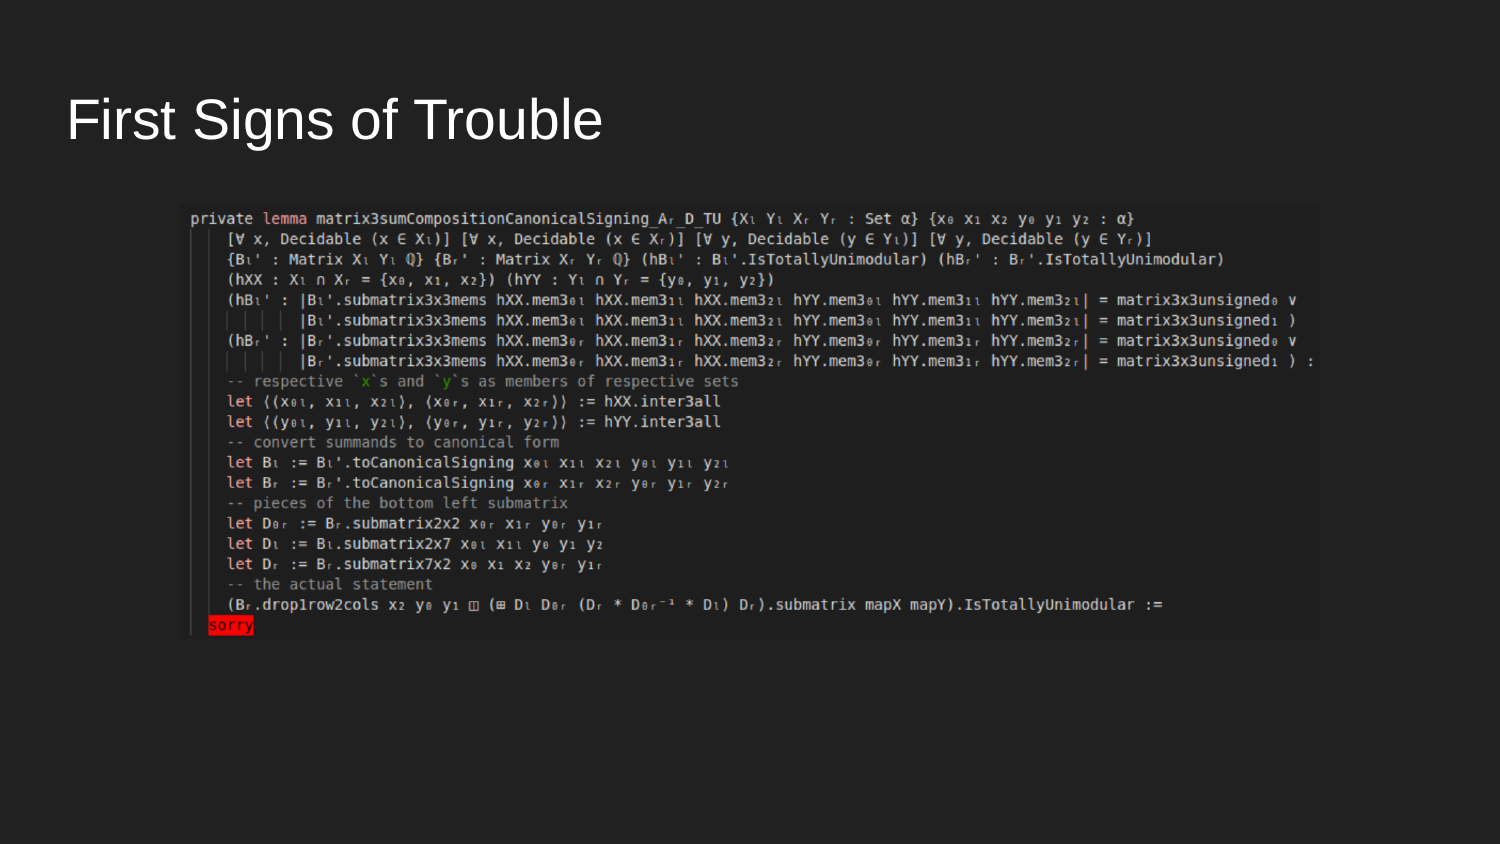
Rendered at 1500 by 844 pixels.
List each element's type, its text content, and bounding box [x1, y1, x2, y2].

title First Signs of Trouble [51, 72, 1449, 167]
picture [180, 205, 1320, 639]
